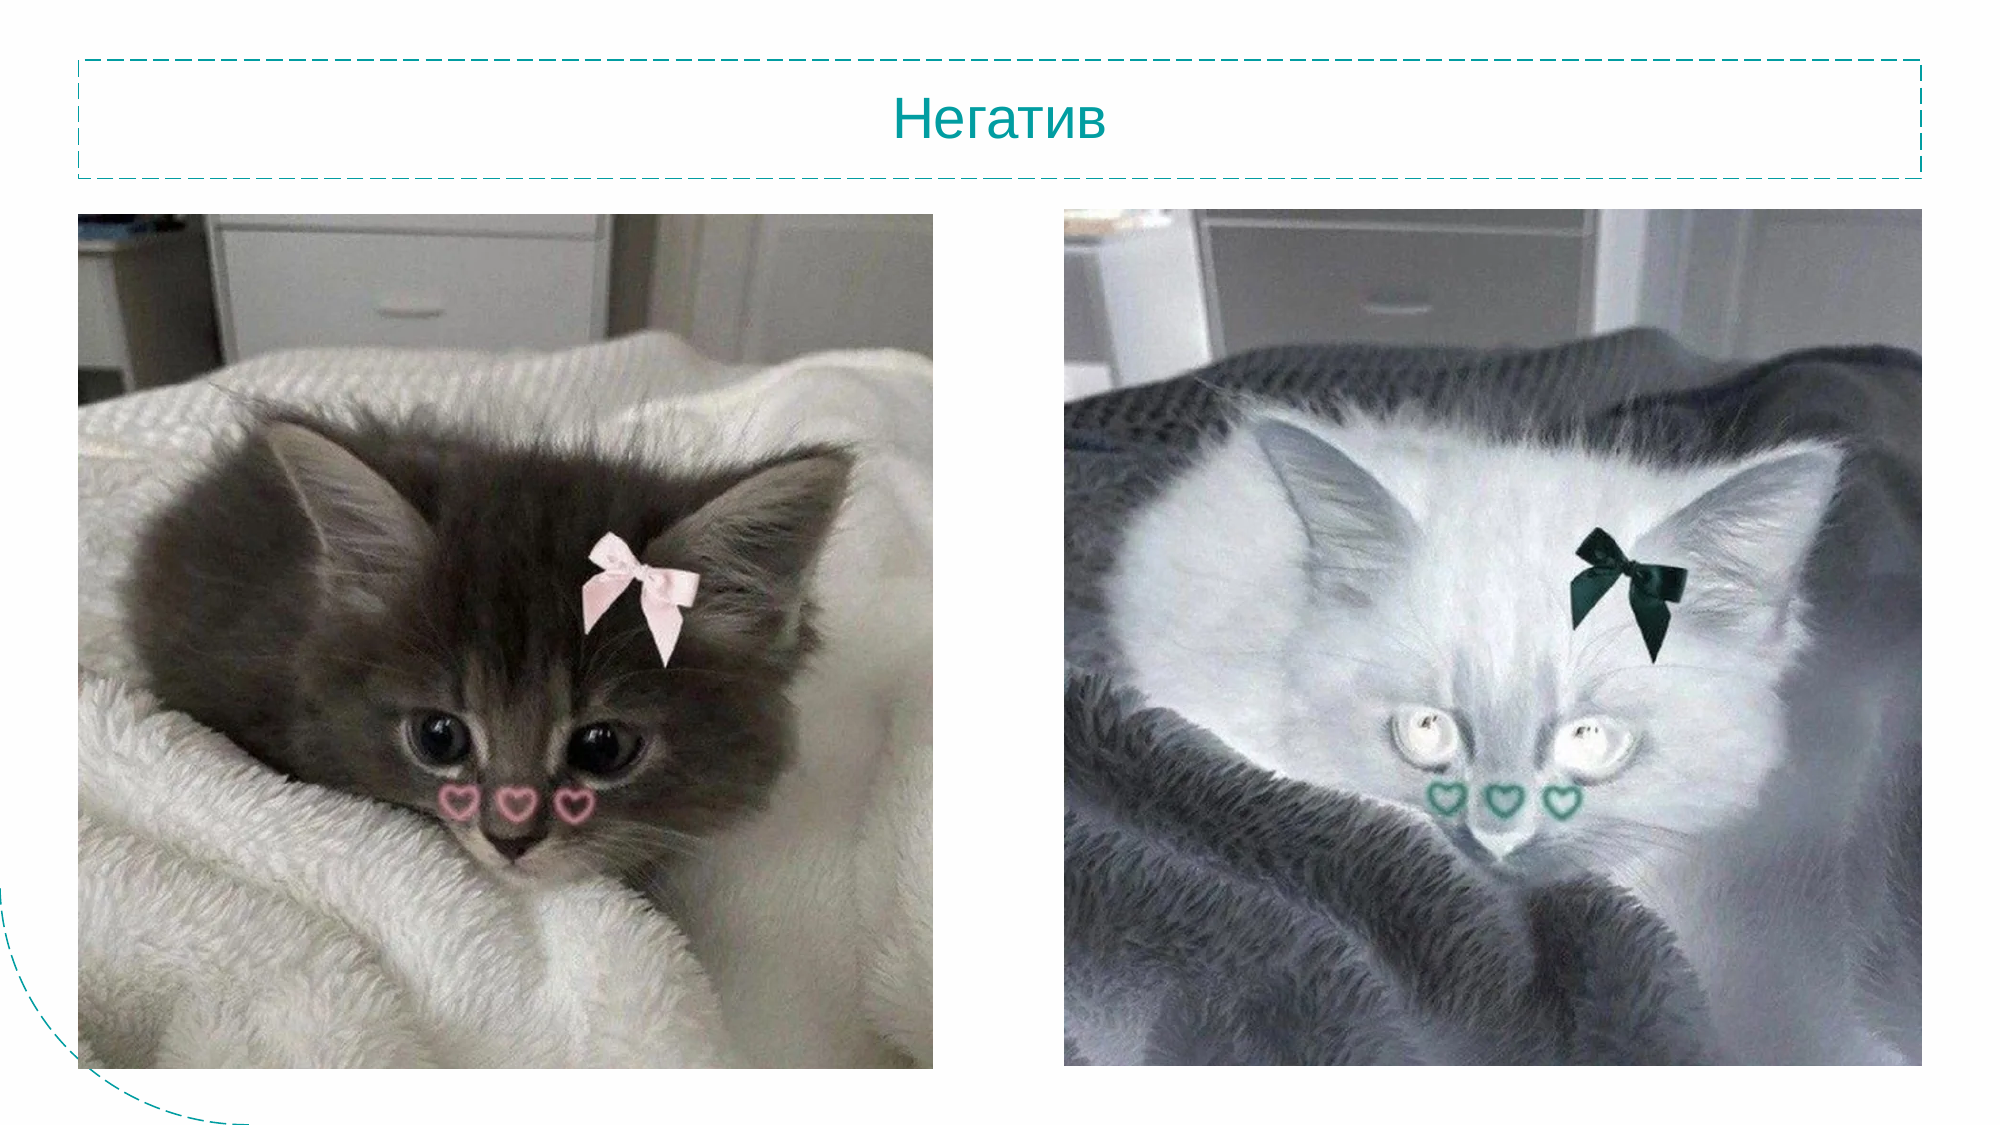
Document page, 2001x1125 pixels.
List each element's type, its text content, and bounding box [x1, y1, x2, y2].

picture [1064, 209, 1922, 1066]
picture [78, 214, 933, 1069]
title Негатив [78, 59, 1922, 179]
